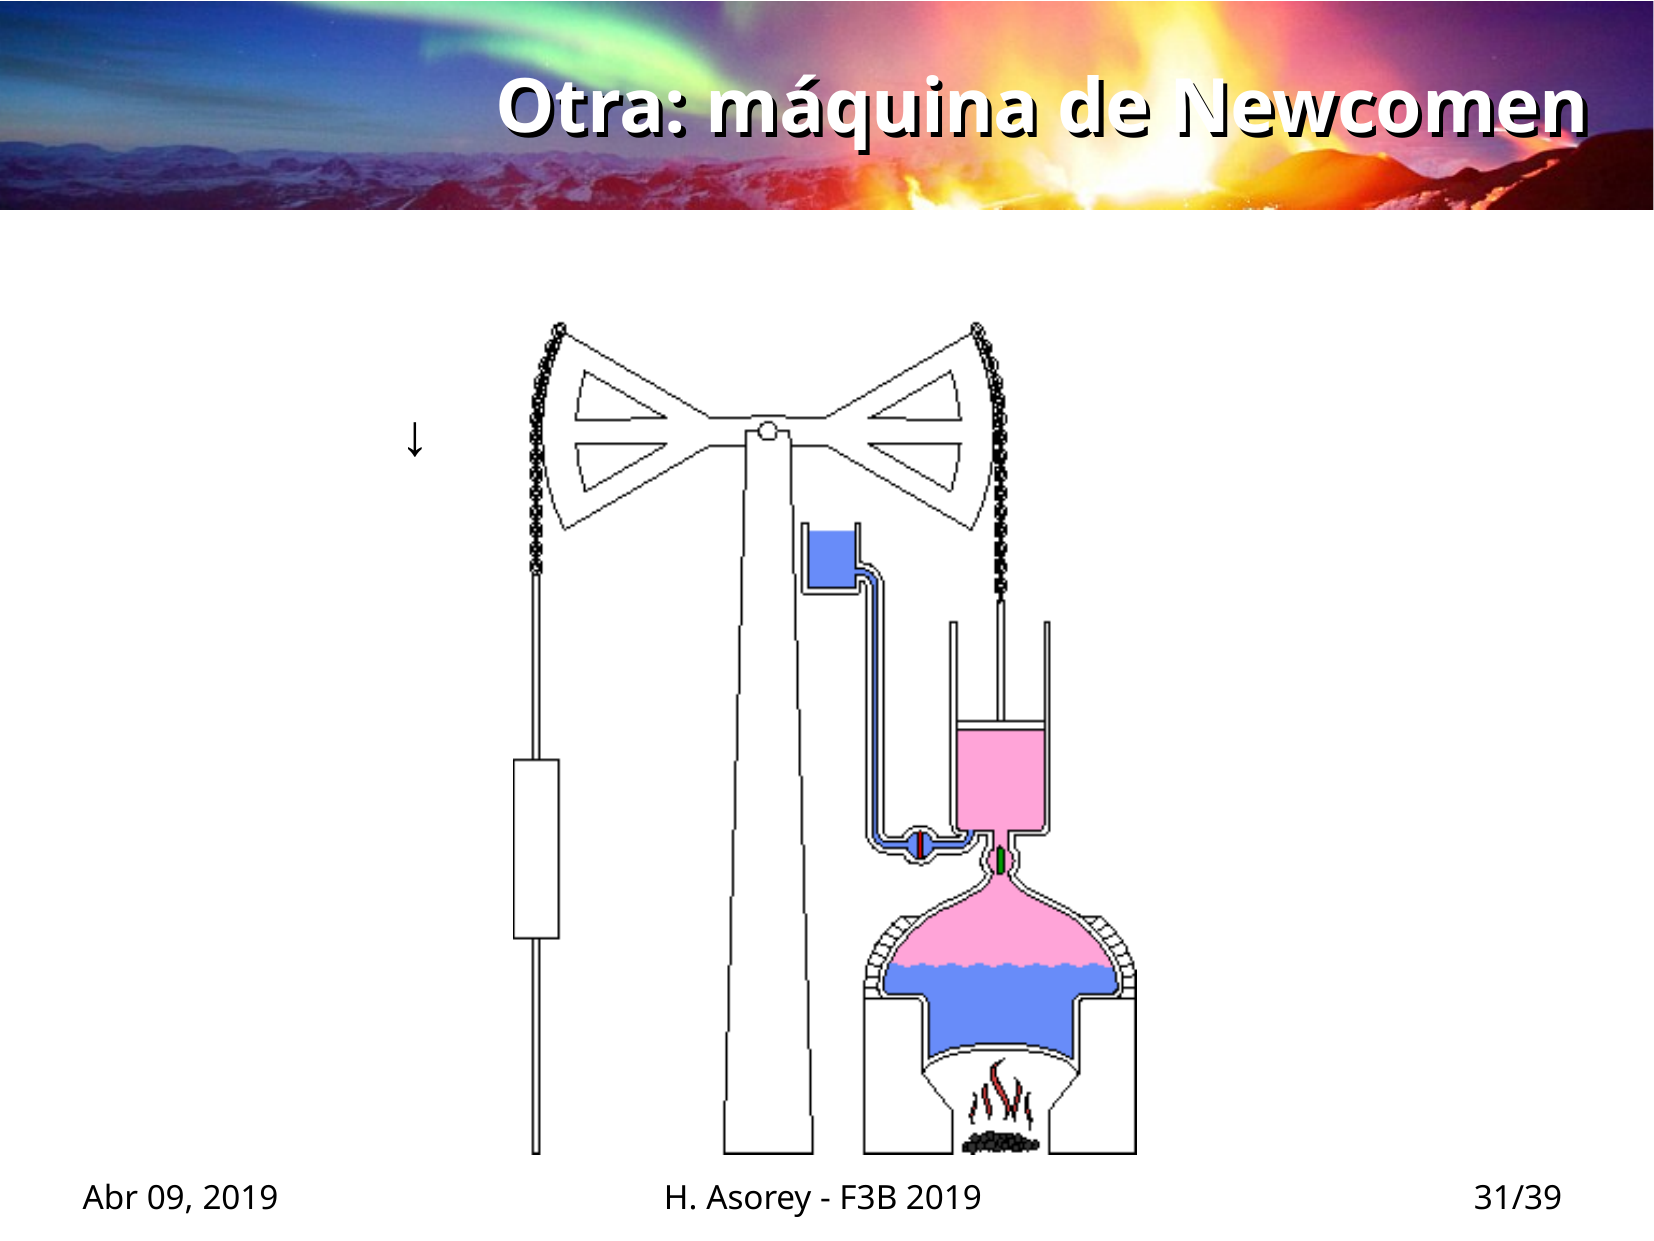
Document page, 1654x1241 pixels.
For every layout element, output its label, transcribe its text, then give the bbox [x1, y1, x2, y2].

picture [513, 254, 1137, 1156]
text_box ↓ [385, 389, 445, 475]
title Otra: máquina de Newcomen [45, 15, 1606, 191]
picture [0, 1, 1654, 210]
